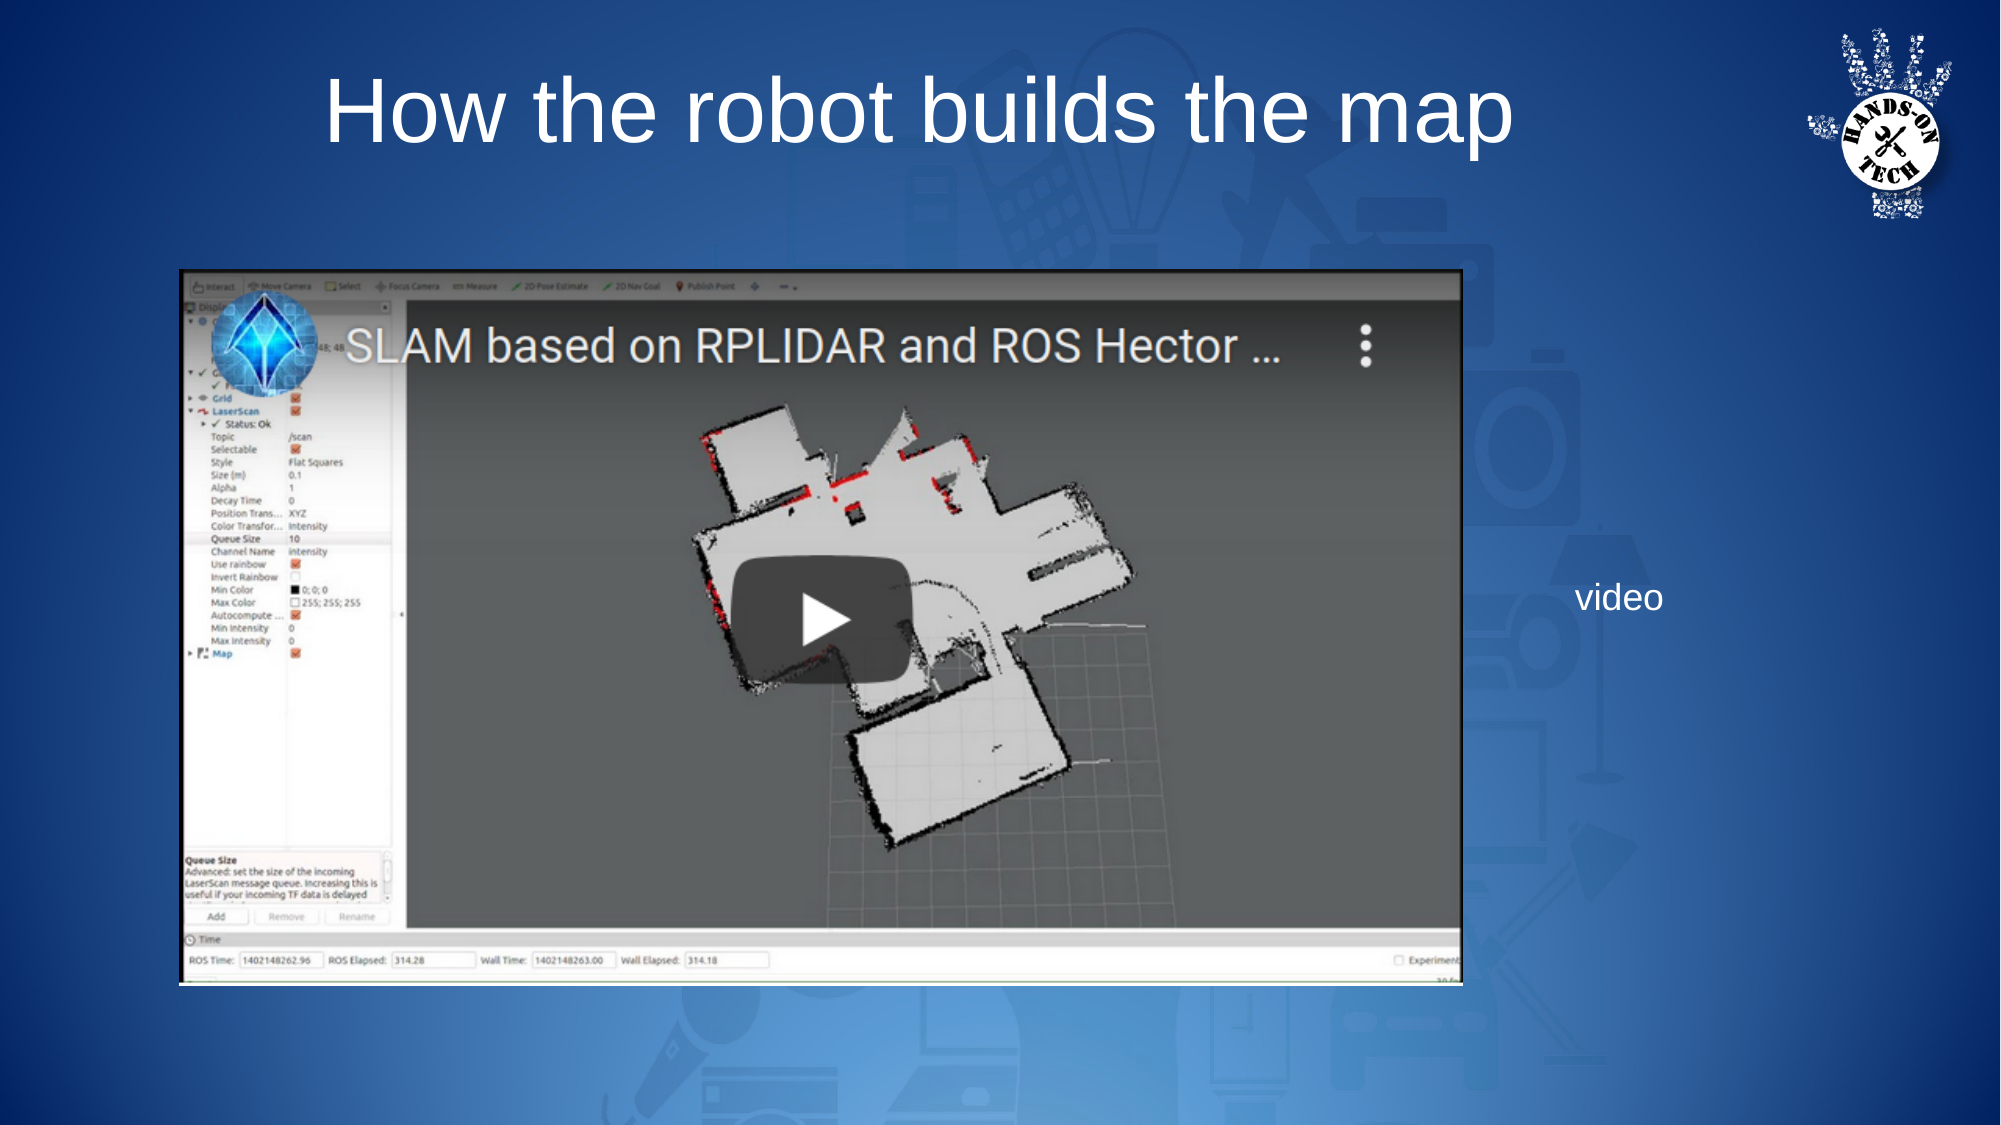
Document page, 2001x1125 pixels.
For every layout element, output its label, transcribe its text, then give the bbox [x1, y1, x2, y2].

text_box How the robot builds the map [100, 3, 1741, 222]
picture [0, 0, 2001, 1125]
text_box video [1560, 570, 1679, 627]
